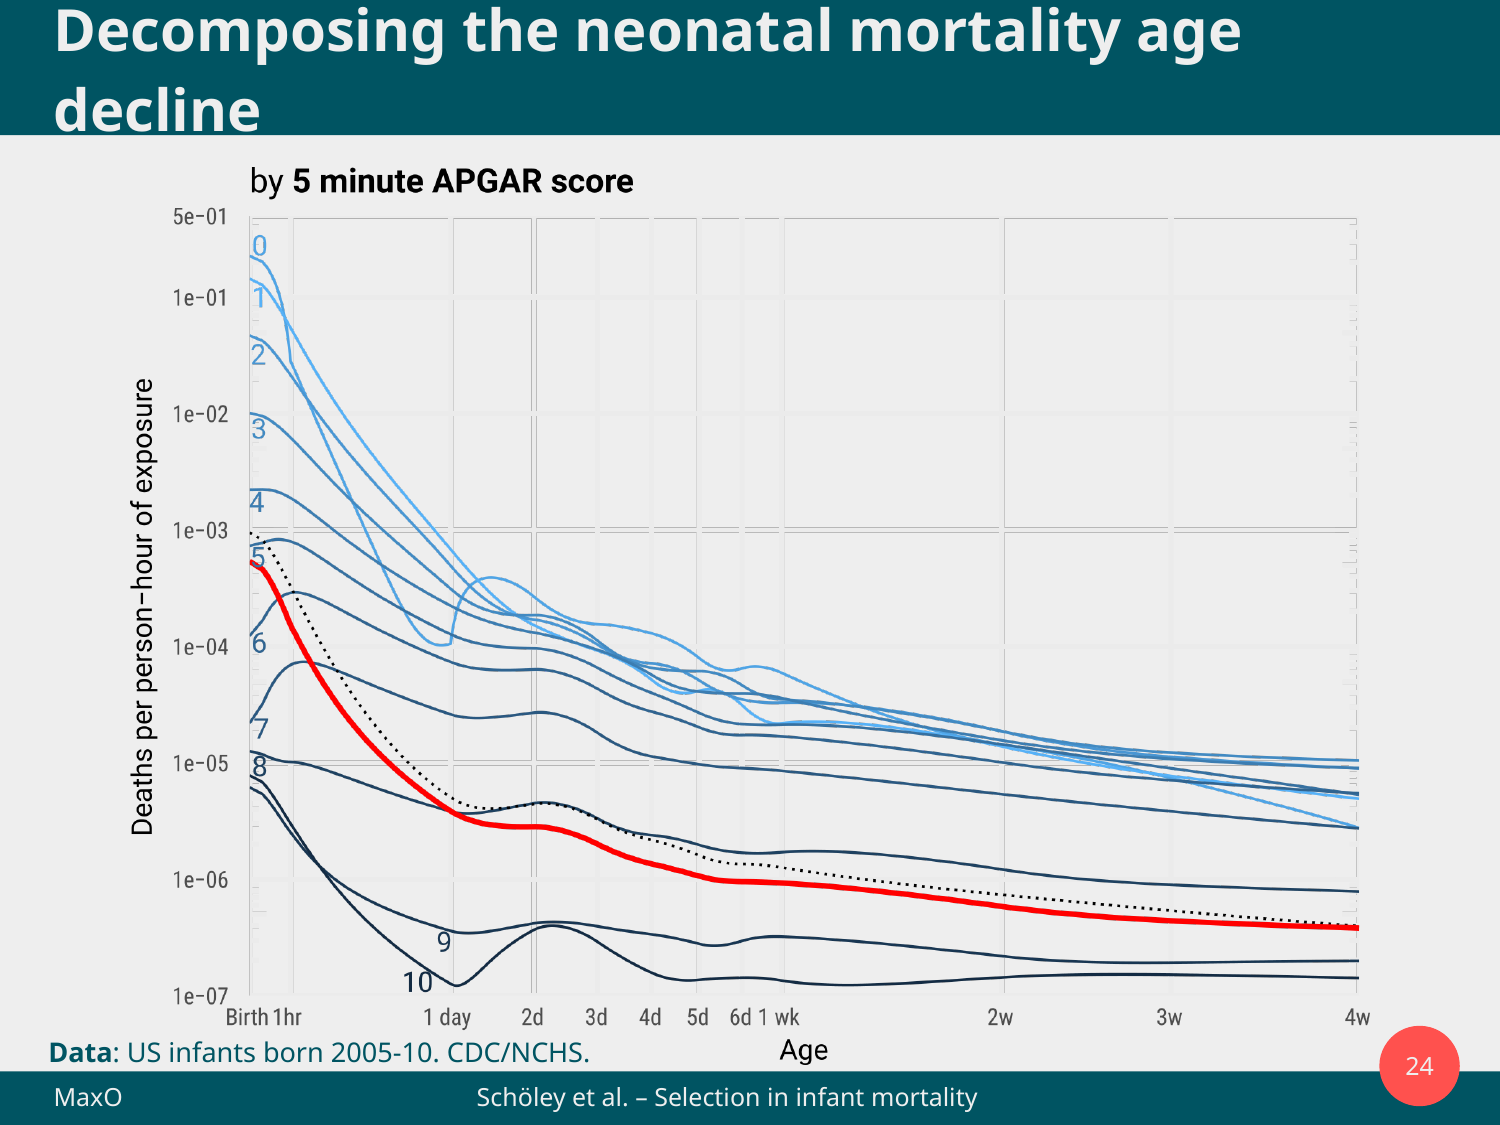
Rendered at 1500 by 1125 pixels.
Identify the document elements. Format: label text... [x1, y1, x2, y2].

picture [130, 167, 1370, 1066]
title Decomposing the neonatal mortality age decline [53, 0, 1447, 141]
text_box Data: US infants born 2005-10. CDC/NCHS. [33, 1026, 931, 1075]
